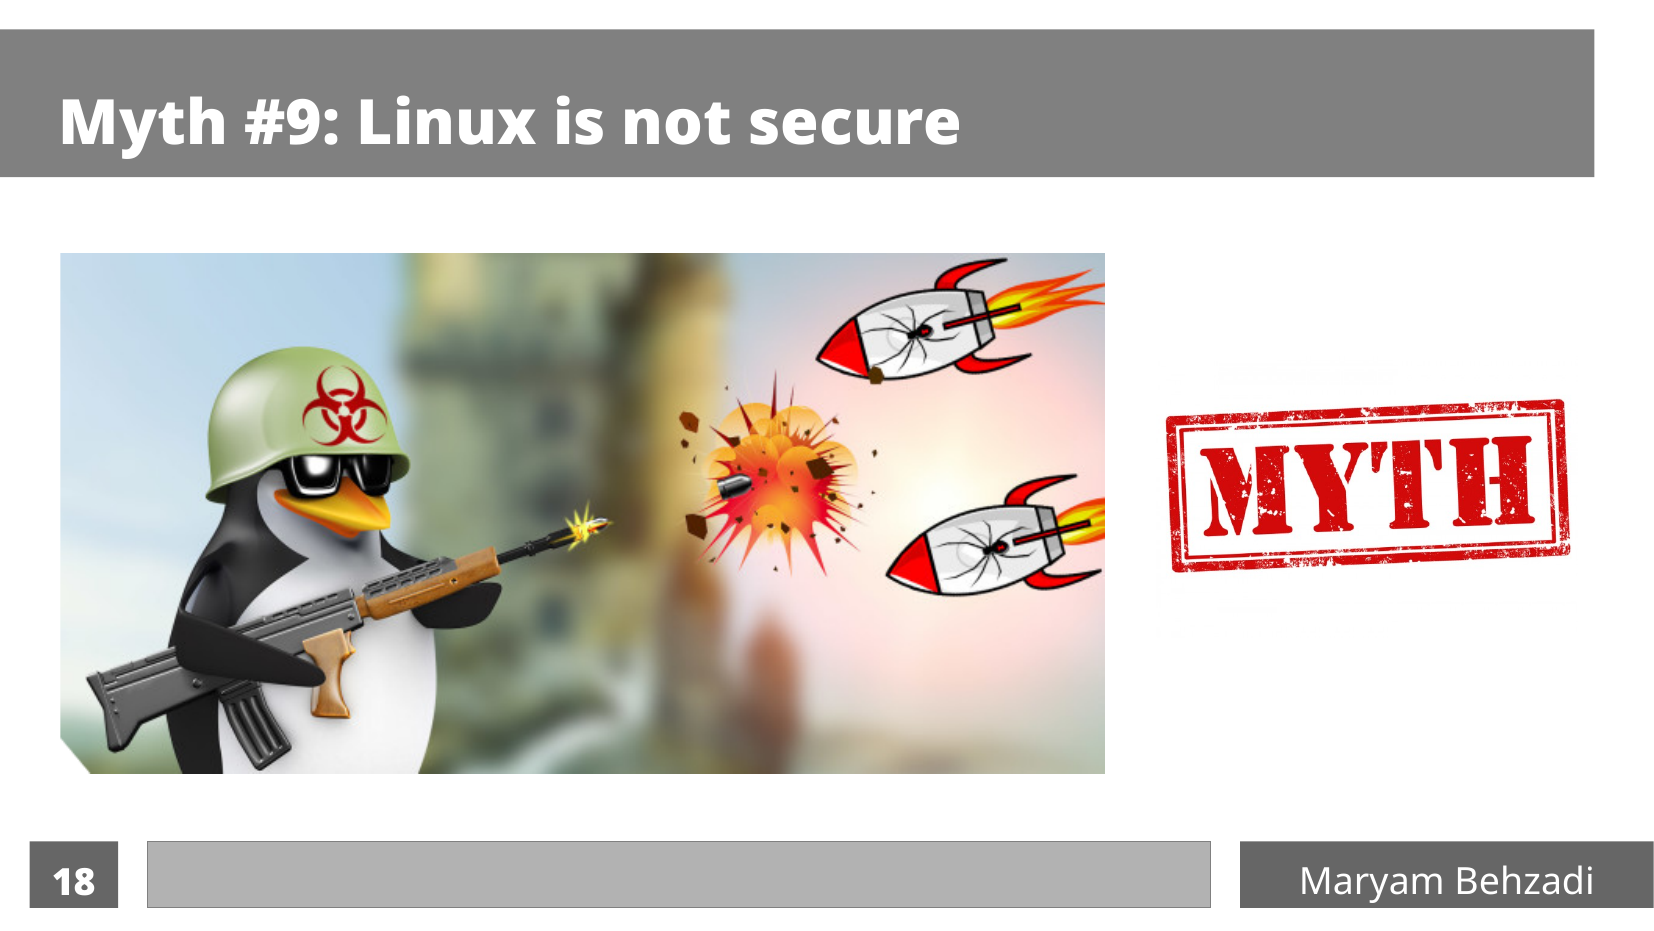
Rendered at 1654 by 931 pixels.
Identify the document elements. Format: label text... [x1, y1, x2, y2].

title Myth #9: Linux is not secure [59, 44, 1595, 163]
picture [59, 253, 1105, 774]
picture [1156, 356, 1578, 638]
